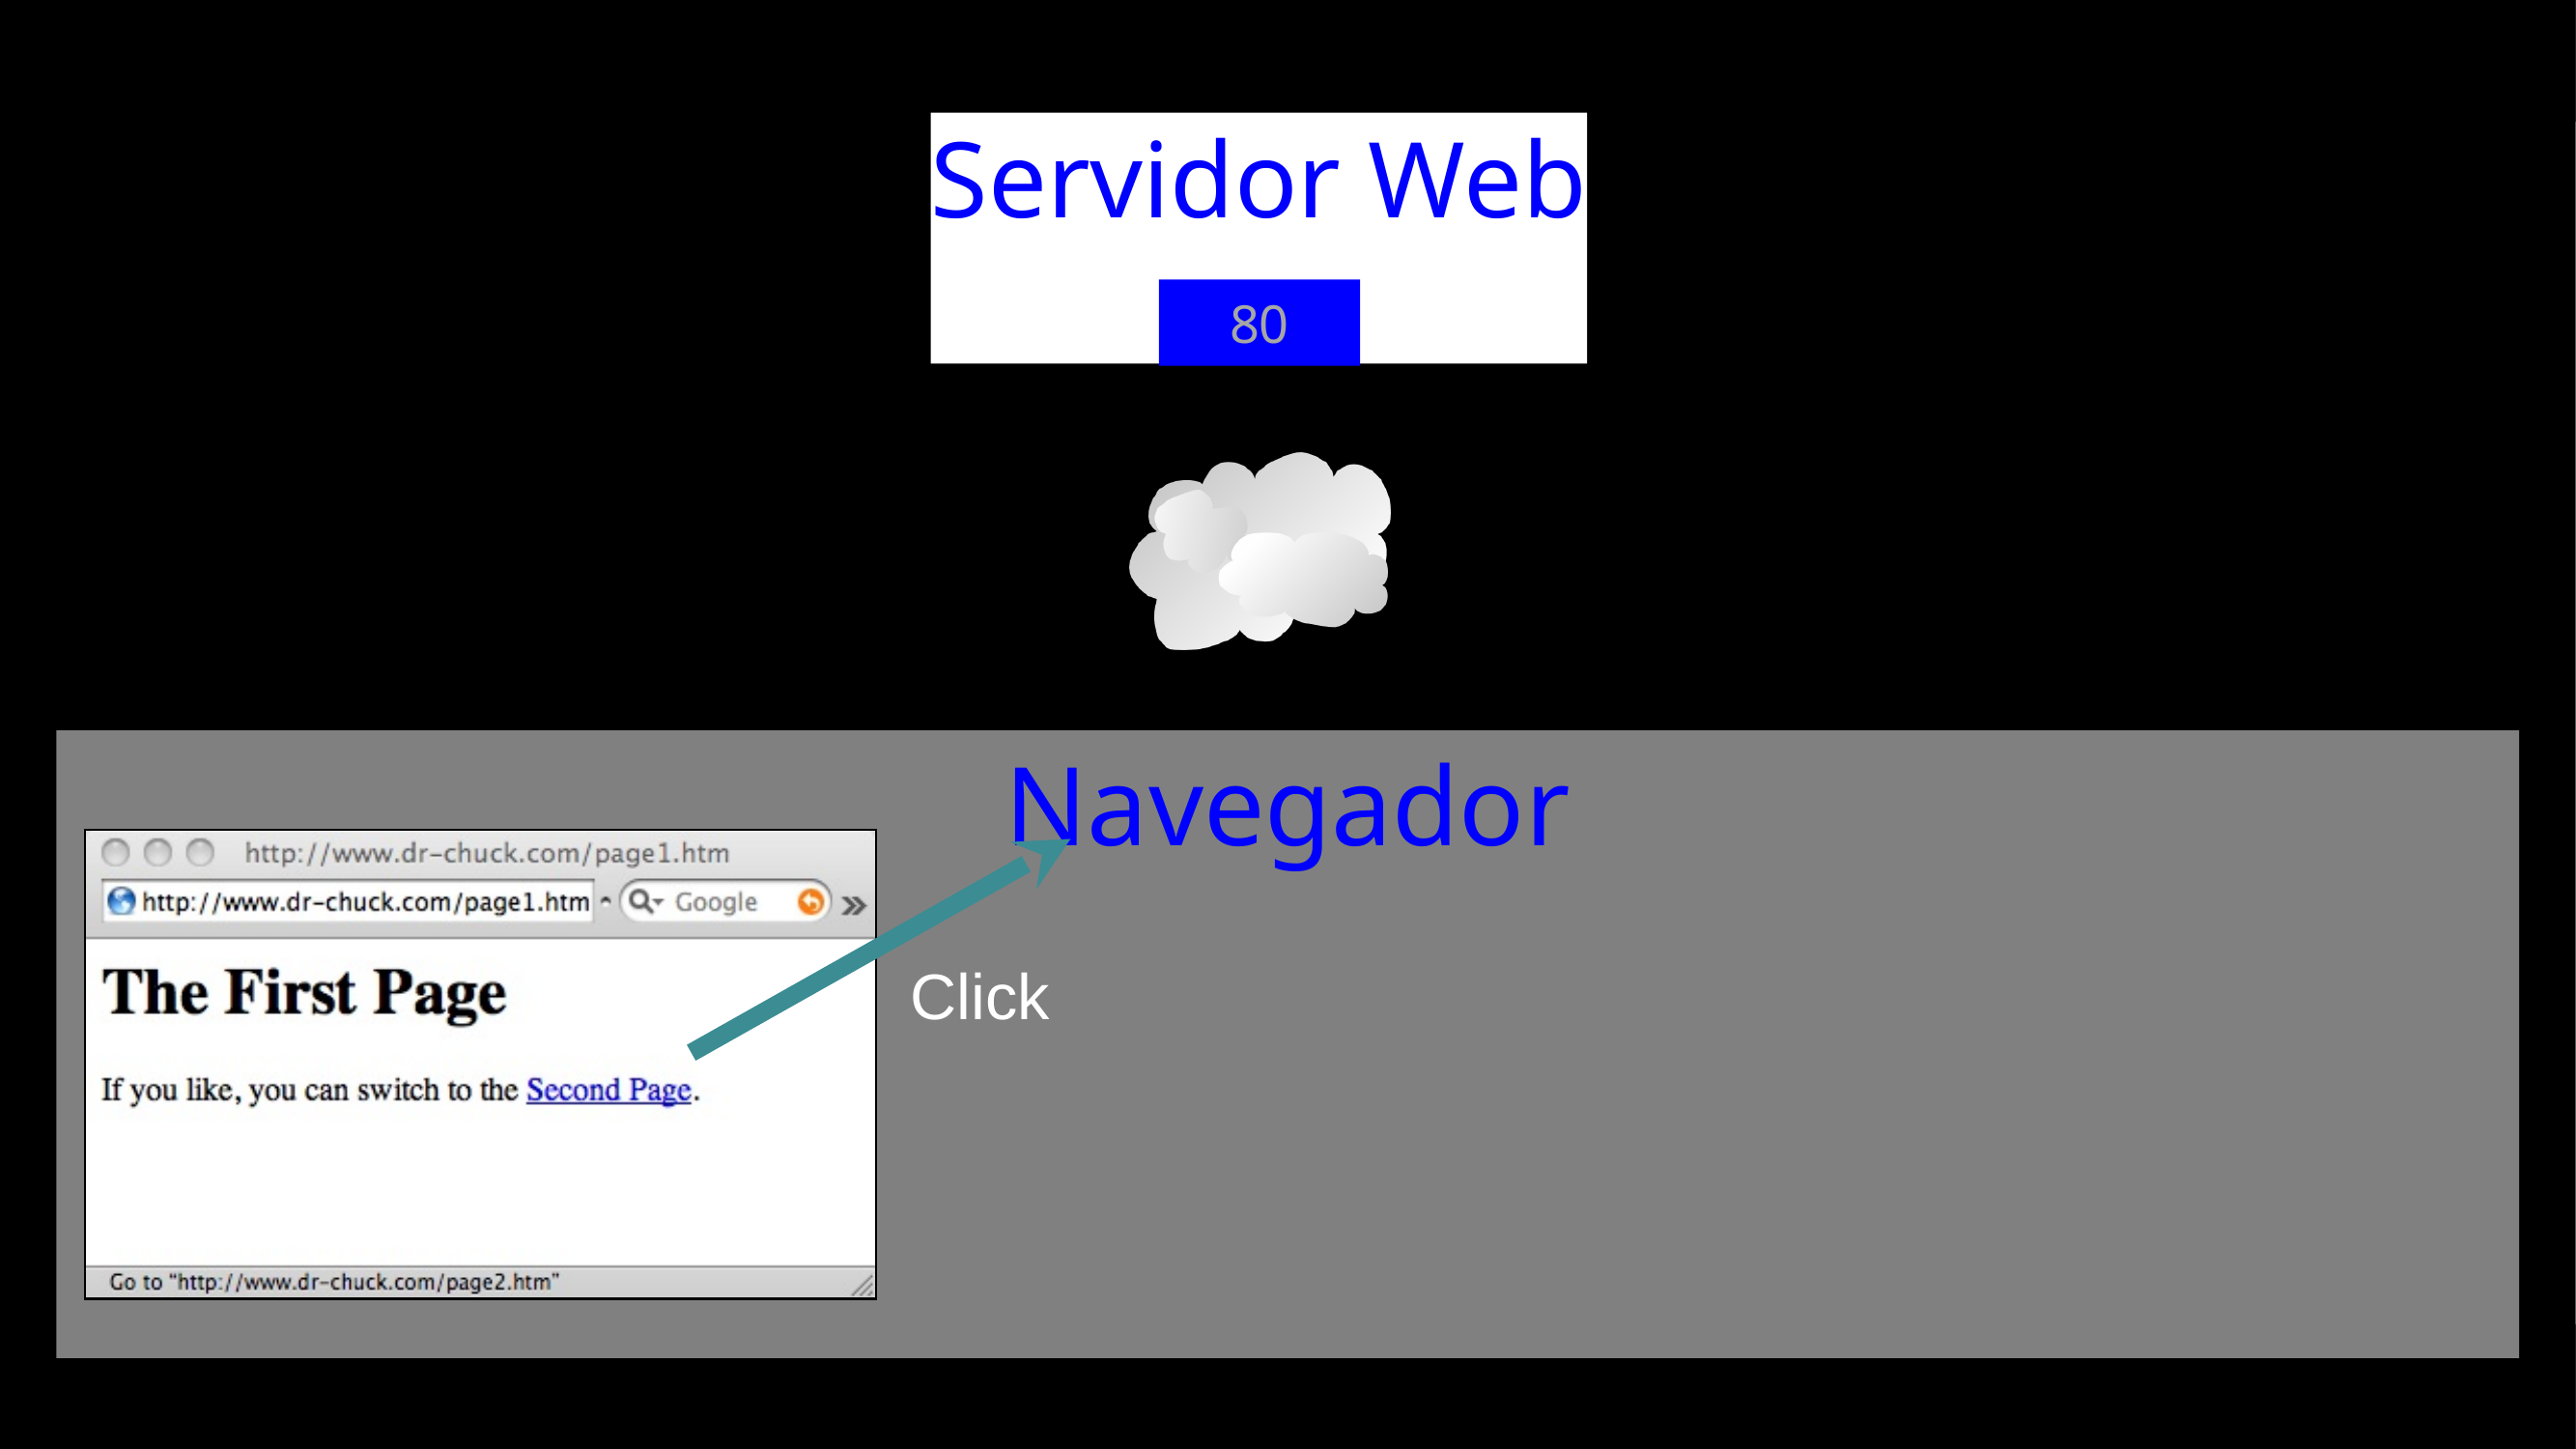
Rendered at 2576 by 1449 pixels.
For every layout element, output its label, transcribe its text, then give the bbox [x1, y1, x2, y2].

text_box Servidor Web [930, 112, 1588, 364]
picture [86, 831, 875, 1298]
picture [1129, 452, 1391, 650]
text_box Click [895, 947, 1064, 1039]
text_box 80 [1158, 279, 1361, 366]
text_box Navegador [56, 730, 2520, 1358]
